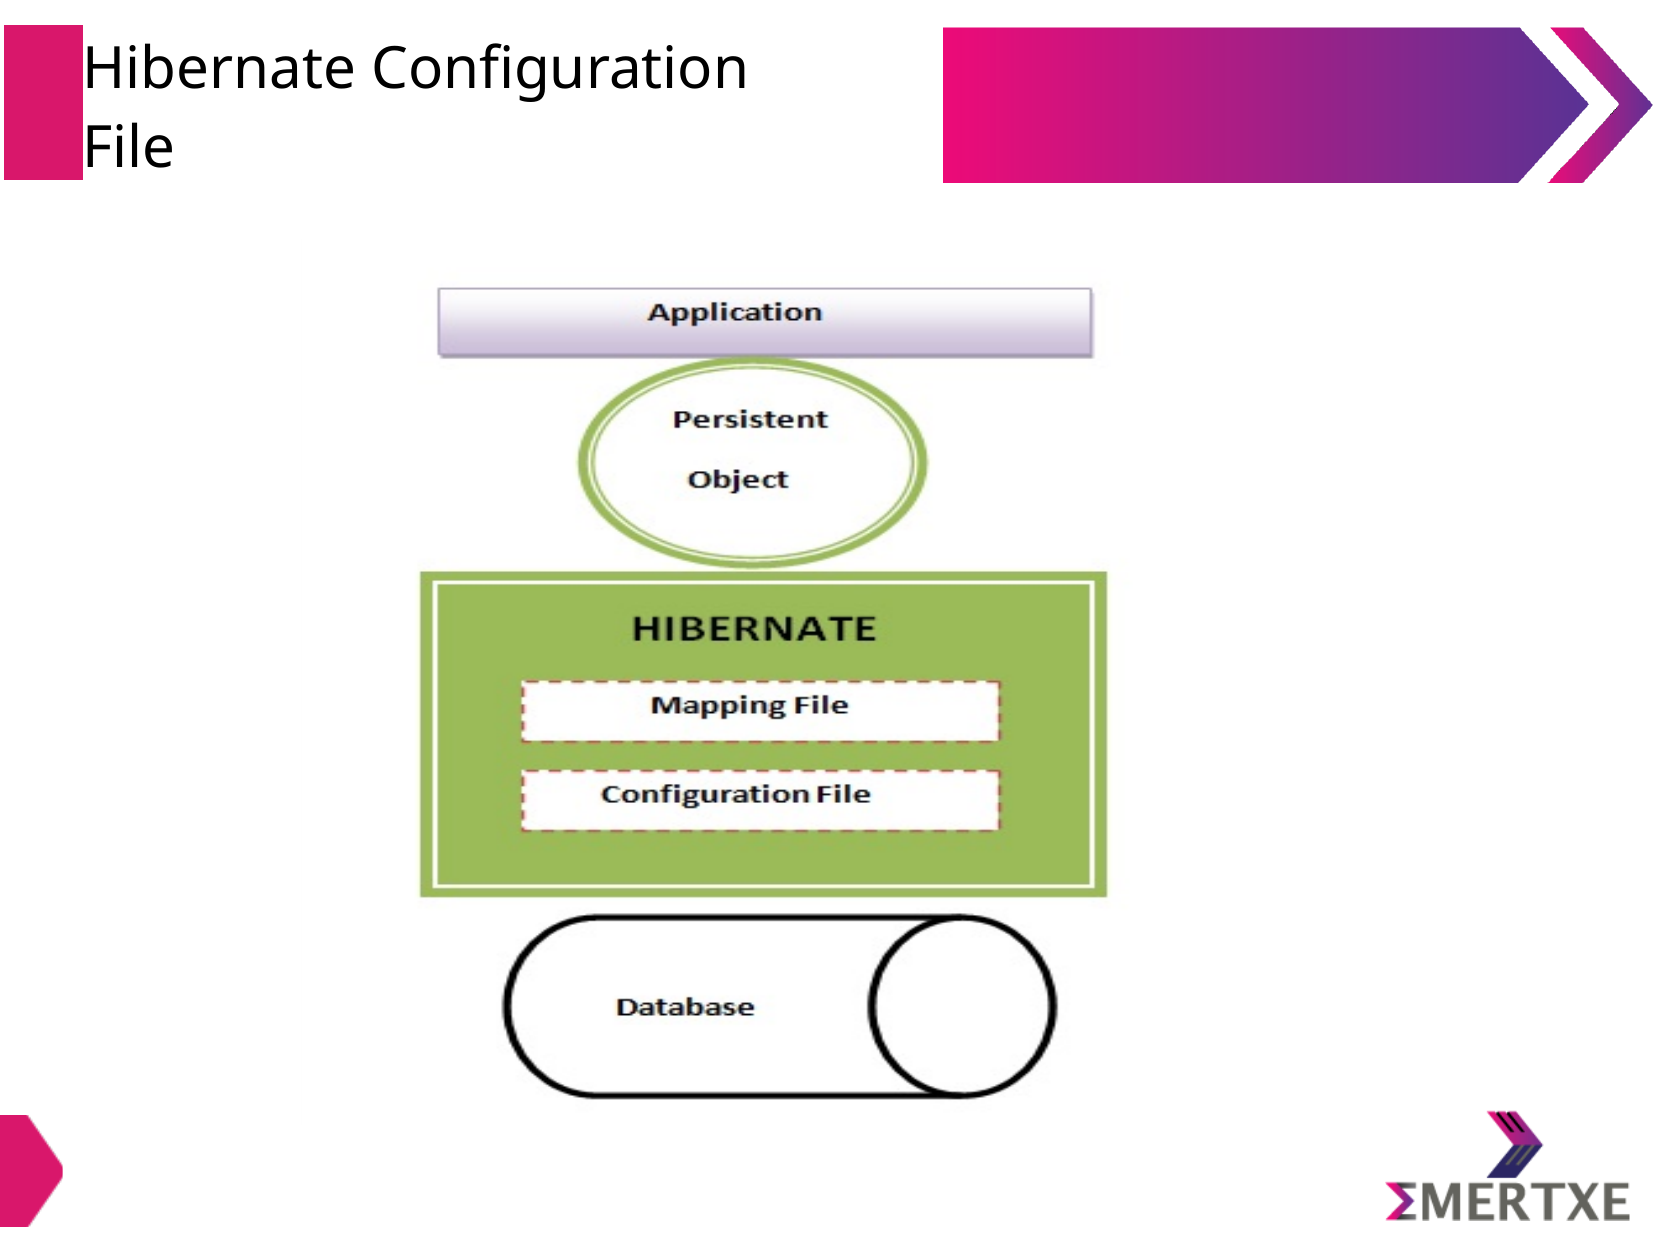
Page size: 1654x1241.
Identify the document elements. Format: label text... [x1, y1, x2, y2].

picture [1571, 27, 1653, 183]
picture [1385, 1107, 1631, 1221]
title Hibernate Configuration File [82, 2, 1571, 210]
picture [300, 239, 1246, 1126]
